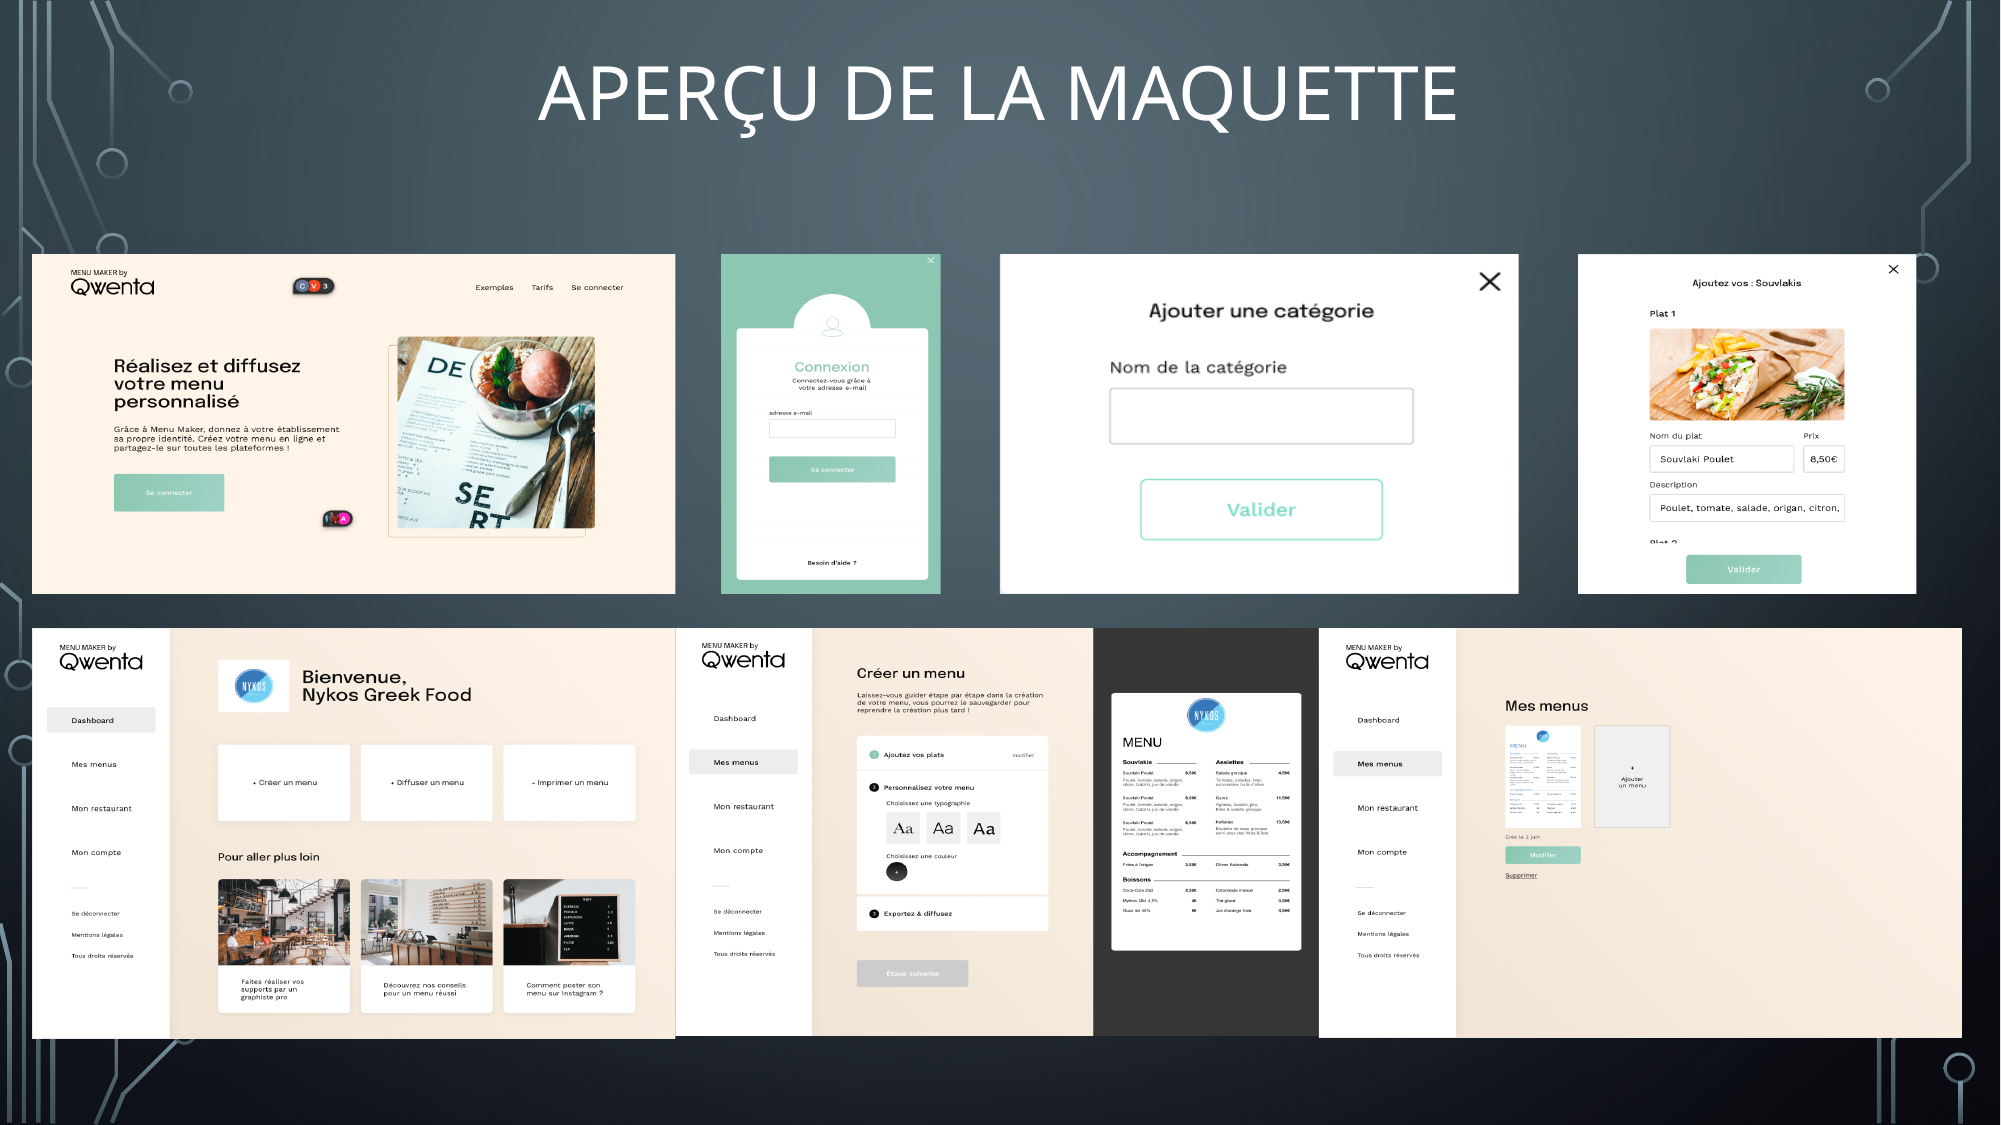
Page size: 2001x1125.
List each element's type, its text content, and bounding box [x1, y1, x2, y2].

picture [32, 254, 676, 594]
picture [32, 628, 1962, 1039]
picture [1578, 254, 1917, 594]
picture [721, 254, 941, 594]
title Aperçu de la maquette [187, 40, 1813, 153]
picture [999, 254, 1519, 594]
